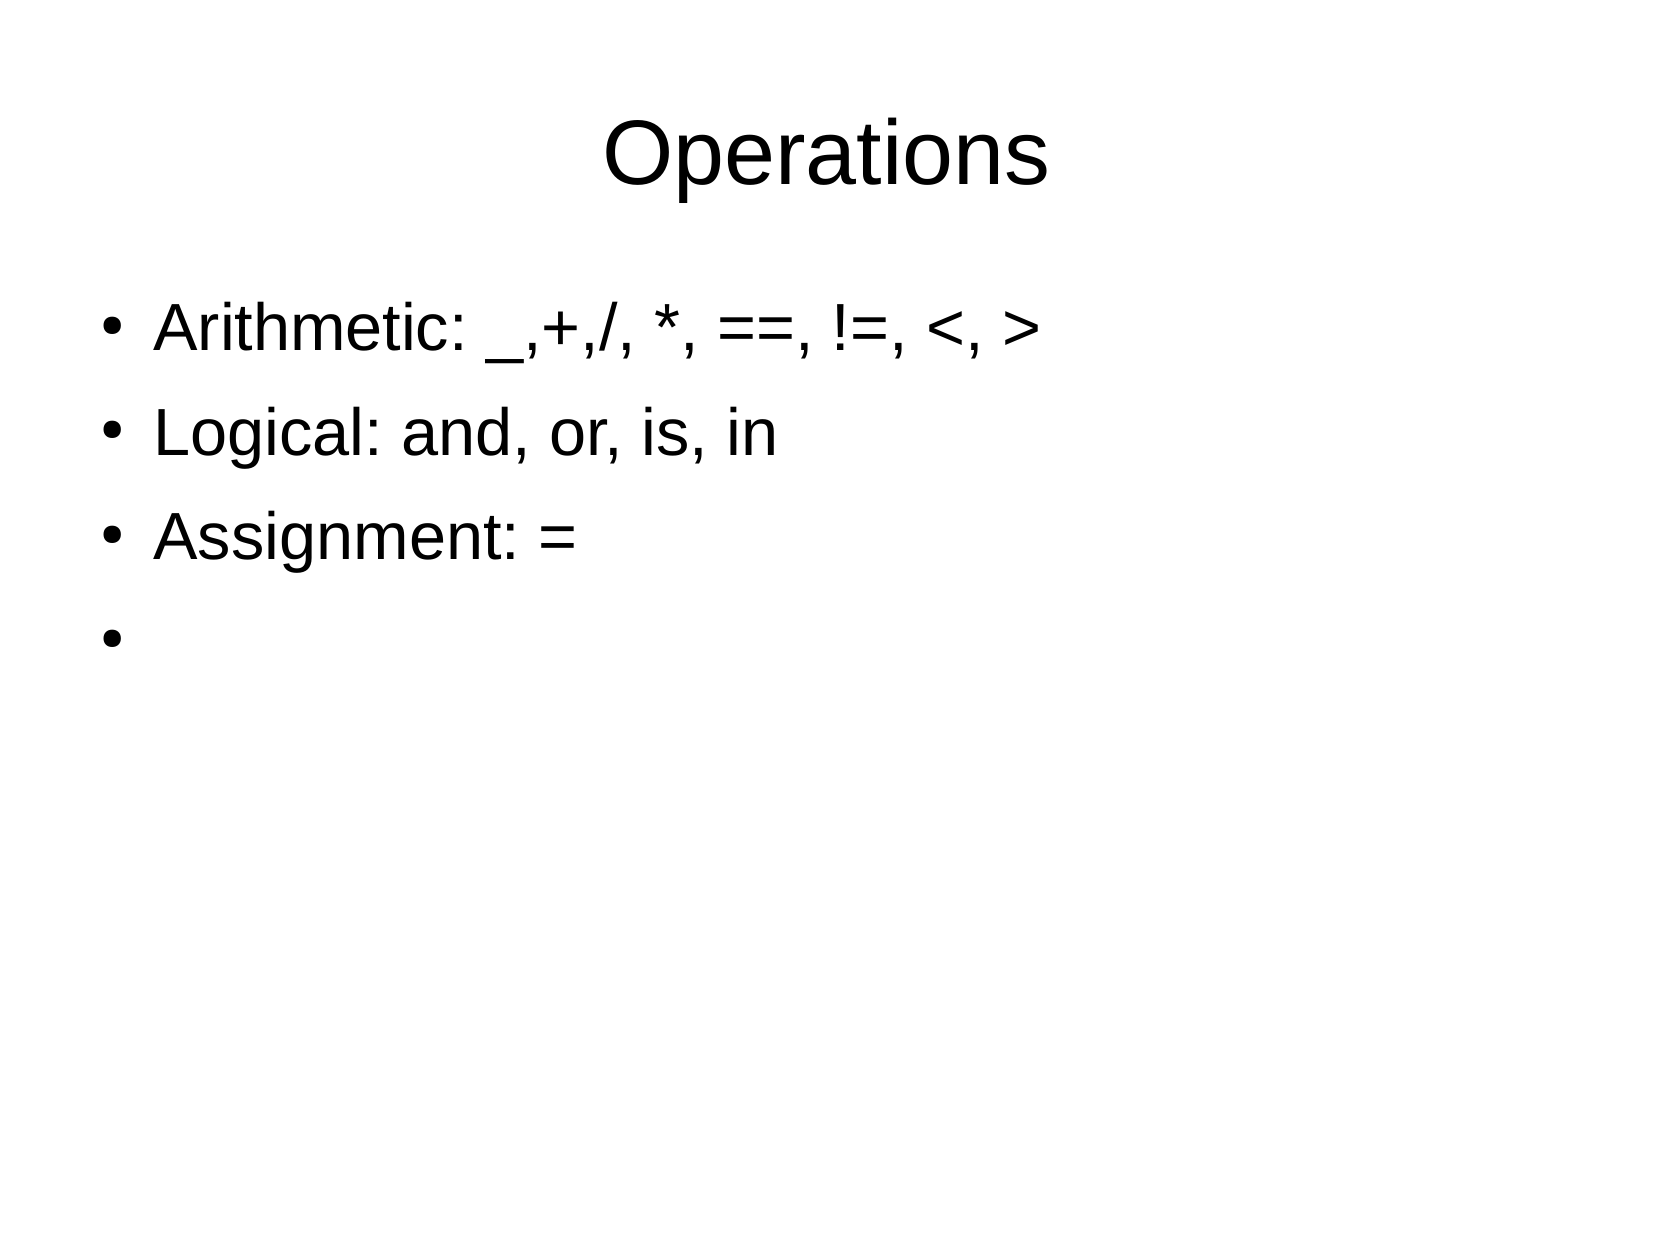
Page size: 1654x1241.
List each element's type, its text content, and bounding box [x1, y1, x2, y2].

title Operations [82, 49, 1571, 257]
list Arithmetic: _,+,/, *, ==, !=, <, > Logical: and, or, is, in Assignment: = [82, 290, 1571, 1109]
